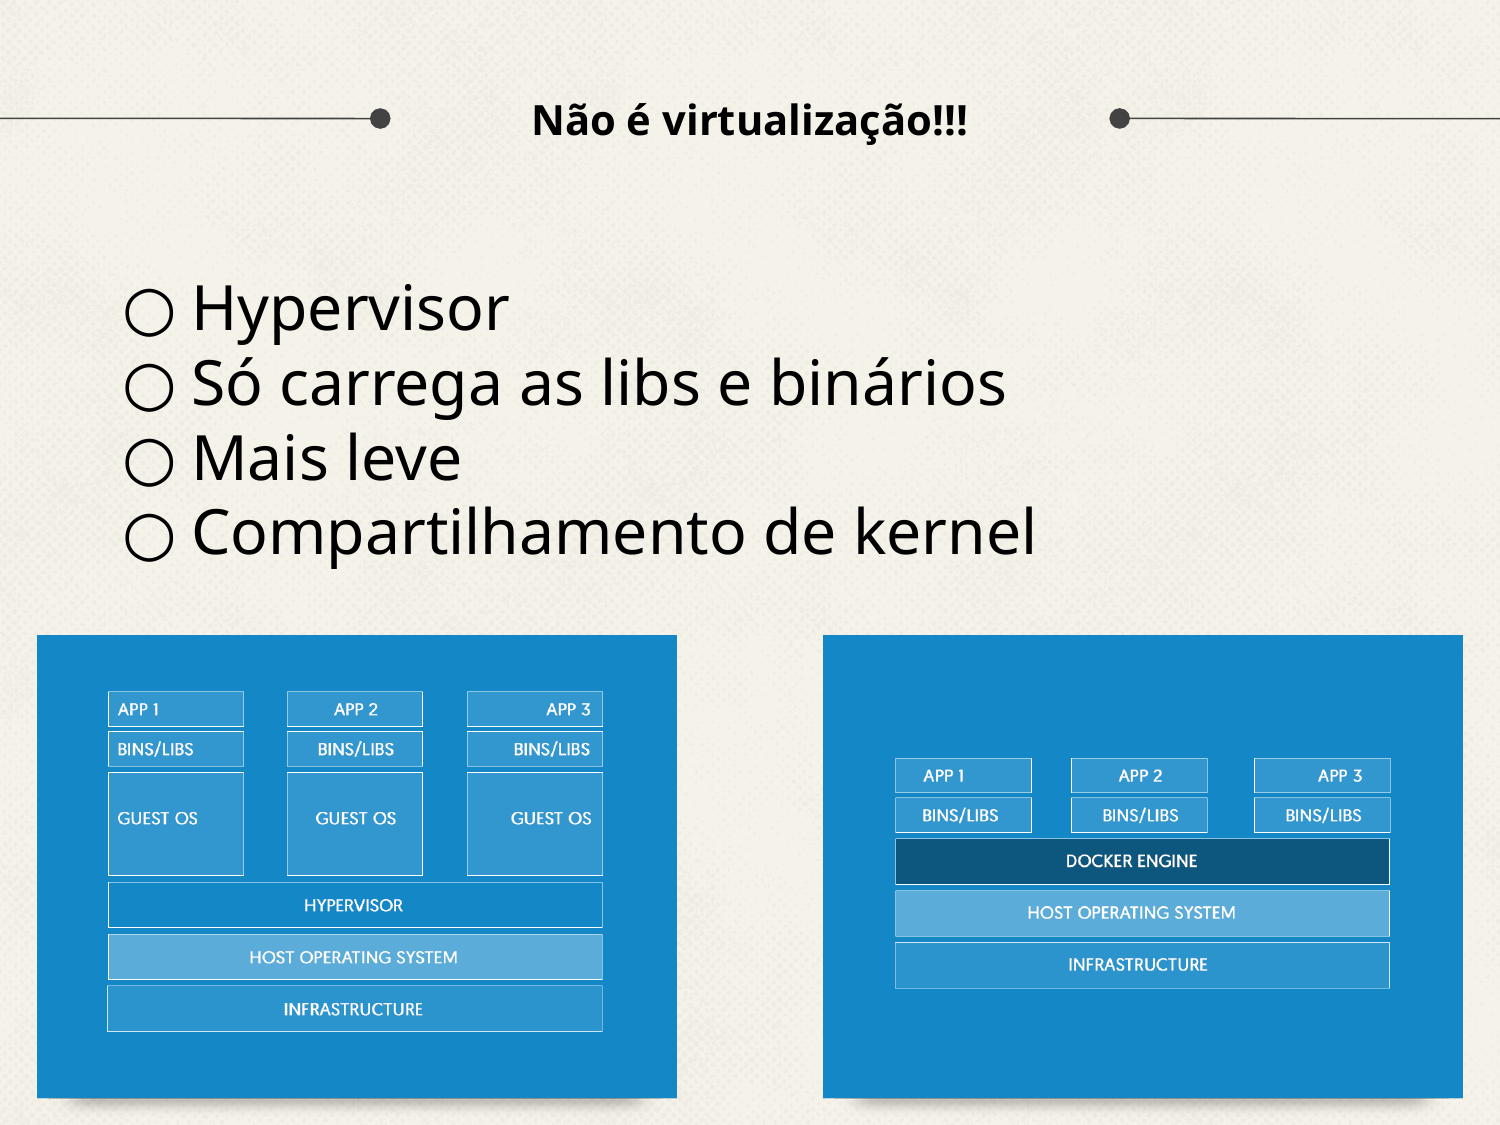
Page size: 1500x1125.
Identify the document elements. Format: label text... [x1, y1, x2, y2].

title Não é virtualização!!! [430, 24, 1070, 213]
picture [0, 0, 1500, 1125]
list Hypervisor Só carrega as libs e binários Mais leve Compartilhamento de kernel [101, 252, 1399, 956]
